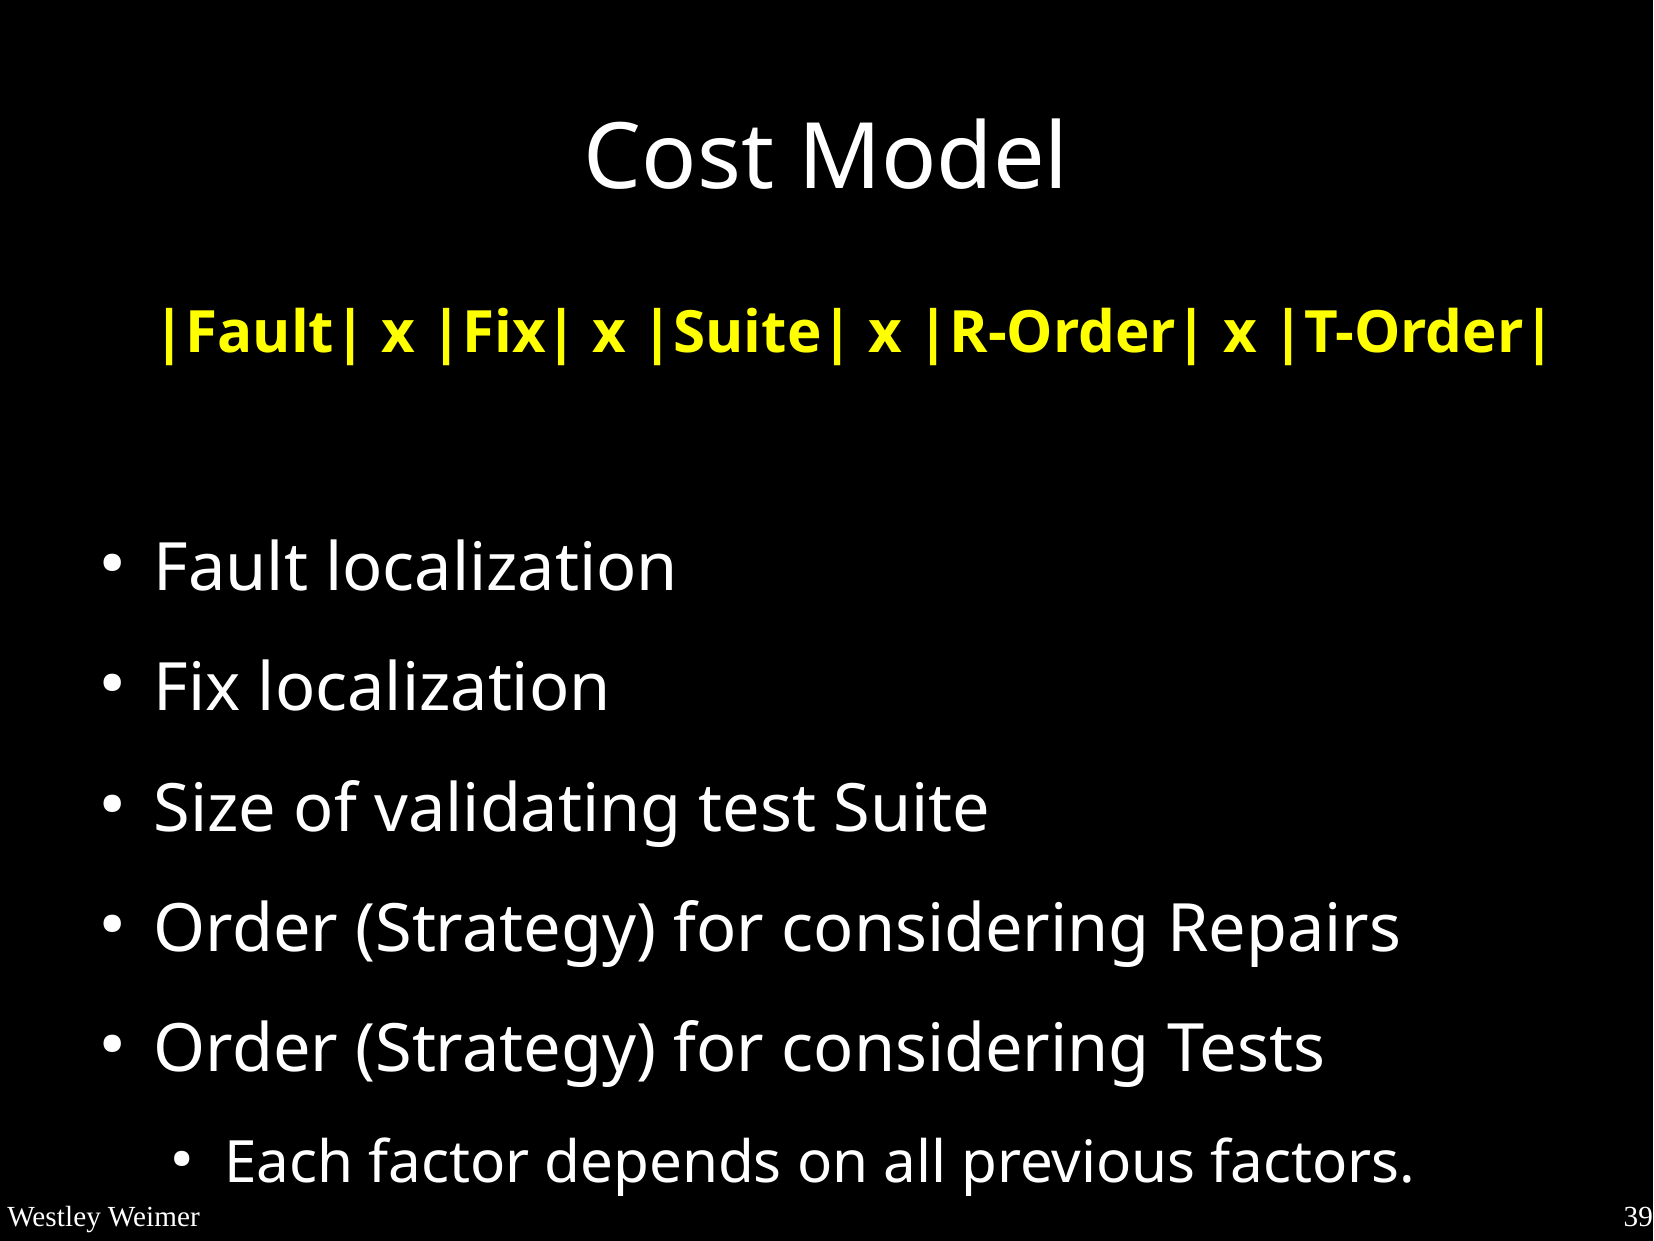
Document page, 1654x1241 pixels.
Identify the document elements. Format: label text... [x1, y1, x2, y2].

list |Fault| x |Fix| x |Suite| x |R-Order| x |T-Order| Fault localization Fix localization Size of validating test Suite Order (Strategy) for considering Repairs Order (Strategy) for considering Tests Each factor depends on all previous factors. [82, 290, 1571, 1109]
title Cost Model [82, 49, 1571, 257]
